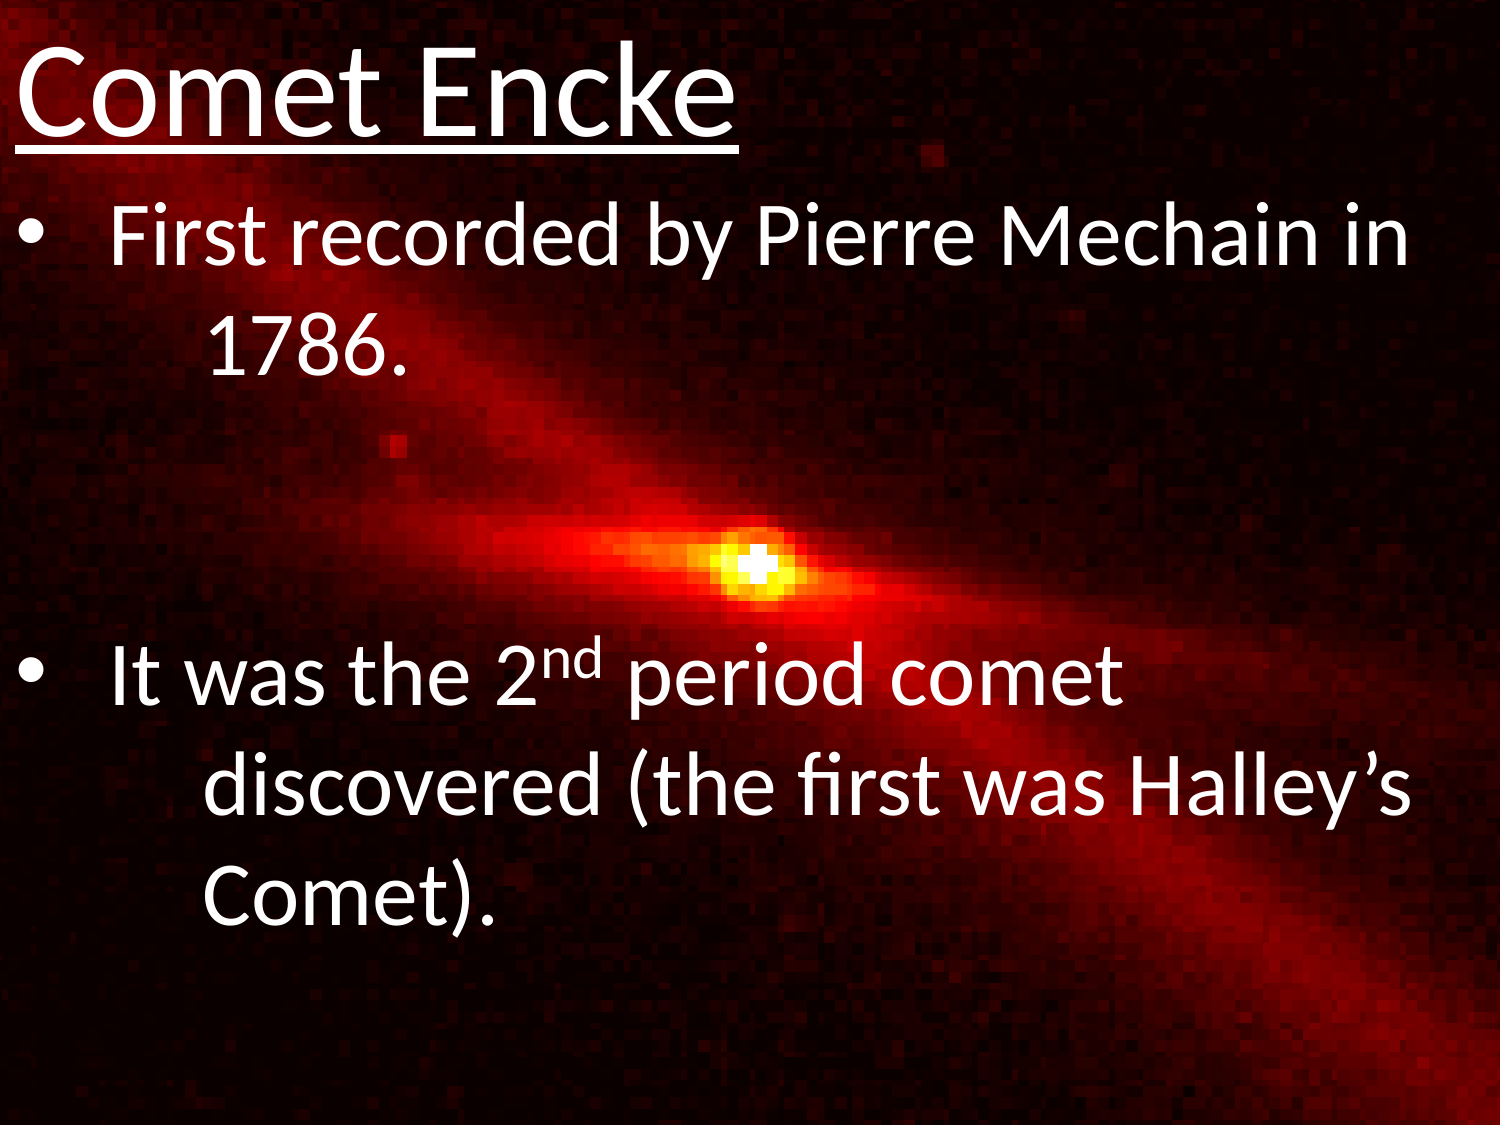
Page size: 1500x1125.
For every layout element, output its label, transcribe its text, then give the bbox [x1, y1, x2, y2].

text_box Comet Encke [0, 0, 938, 166]
text_box First recorded by Pierre Mechain in 1786. It was the 2nd period comet discovered (the first was Halley’s Comet). [0, 166, 1438, 960]
picture [0, 0, 1500, 1125]
